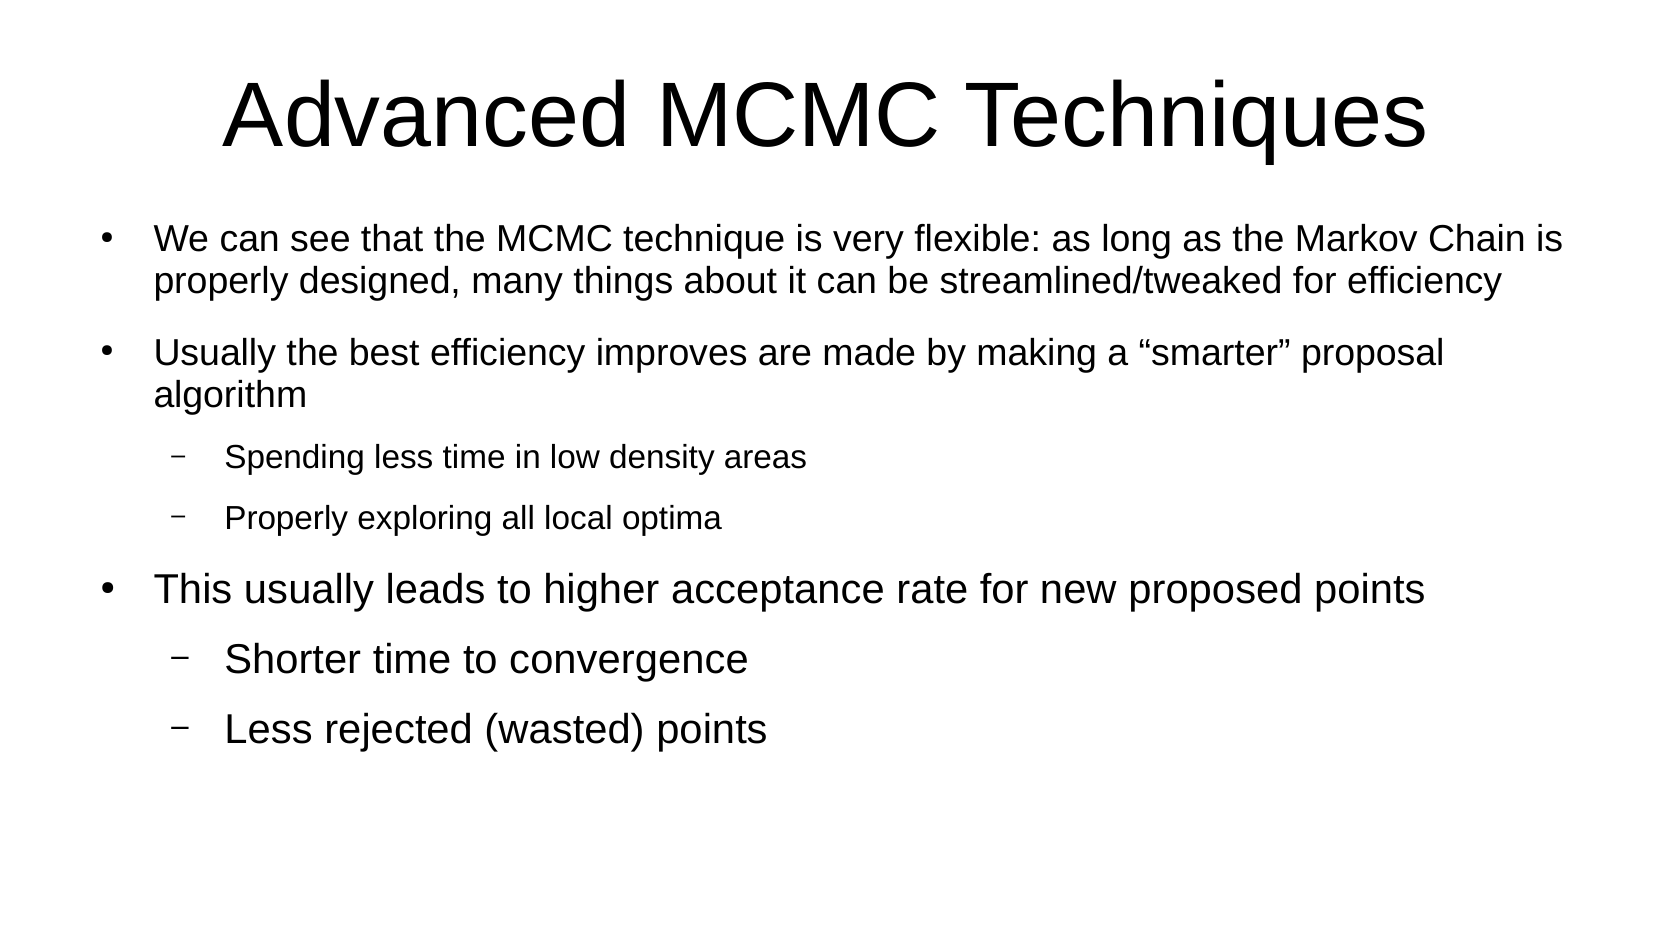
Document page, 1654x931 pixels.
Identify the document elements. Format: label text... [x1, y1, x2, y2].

list We can see that the MCMC technique is very flexible: as long as the Markov Chain is properly designed, many things about it can be streamlined/tweaked for efficiency Usually the best efficiency improves are made by making a “smarter” proposal algorithm Spending less time in low density areas Properly exploring all local optima This usually leads to higher acceptance rate for new proposed points Shorter time to convergence Less rejected (wasted) points [82, 217, 1571, 863]
title Advanced MCMC Techniques [82, 37, 1571, 193]
